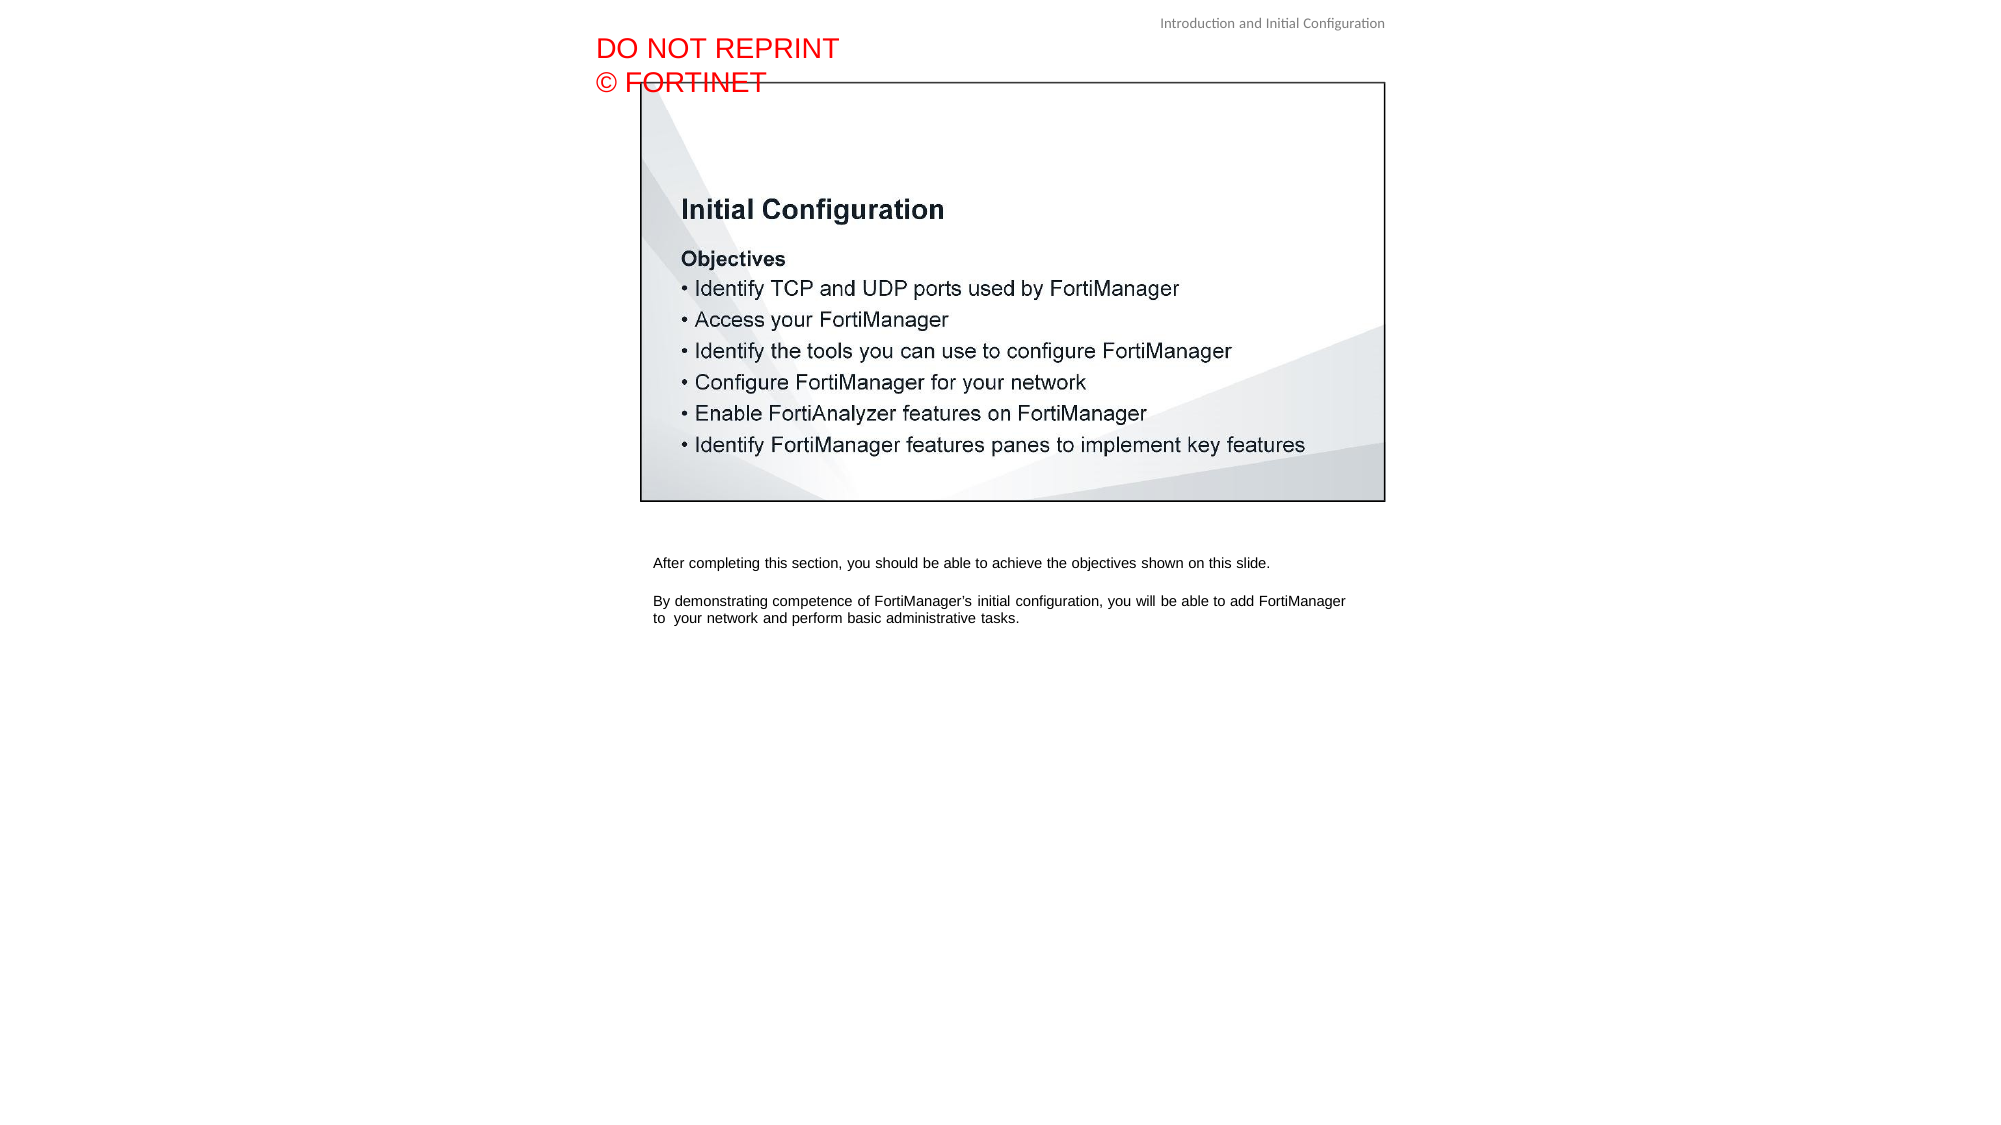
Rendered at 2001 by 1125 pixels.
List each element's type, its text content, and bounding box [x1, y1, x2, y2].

picture [642, 84, 1383, 500]
text_box DO NOT REPRINT © FORTINET [594, 28, 841, 98]
text_box [640, 81, 1386, 502]
text_box After completing this section, you should be able to achieve the objectives shown on this slide. By demonstrating competence of FortiManager’s initial configuration, you will be able to add FortiManager to your network and perform basic administrative tasks. [651, 552, 1365, 628]
text_box Introduction and Initial Configuration [1158, 11, 1386, 32]
